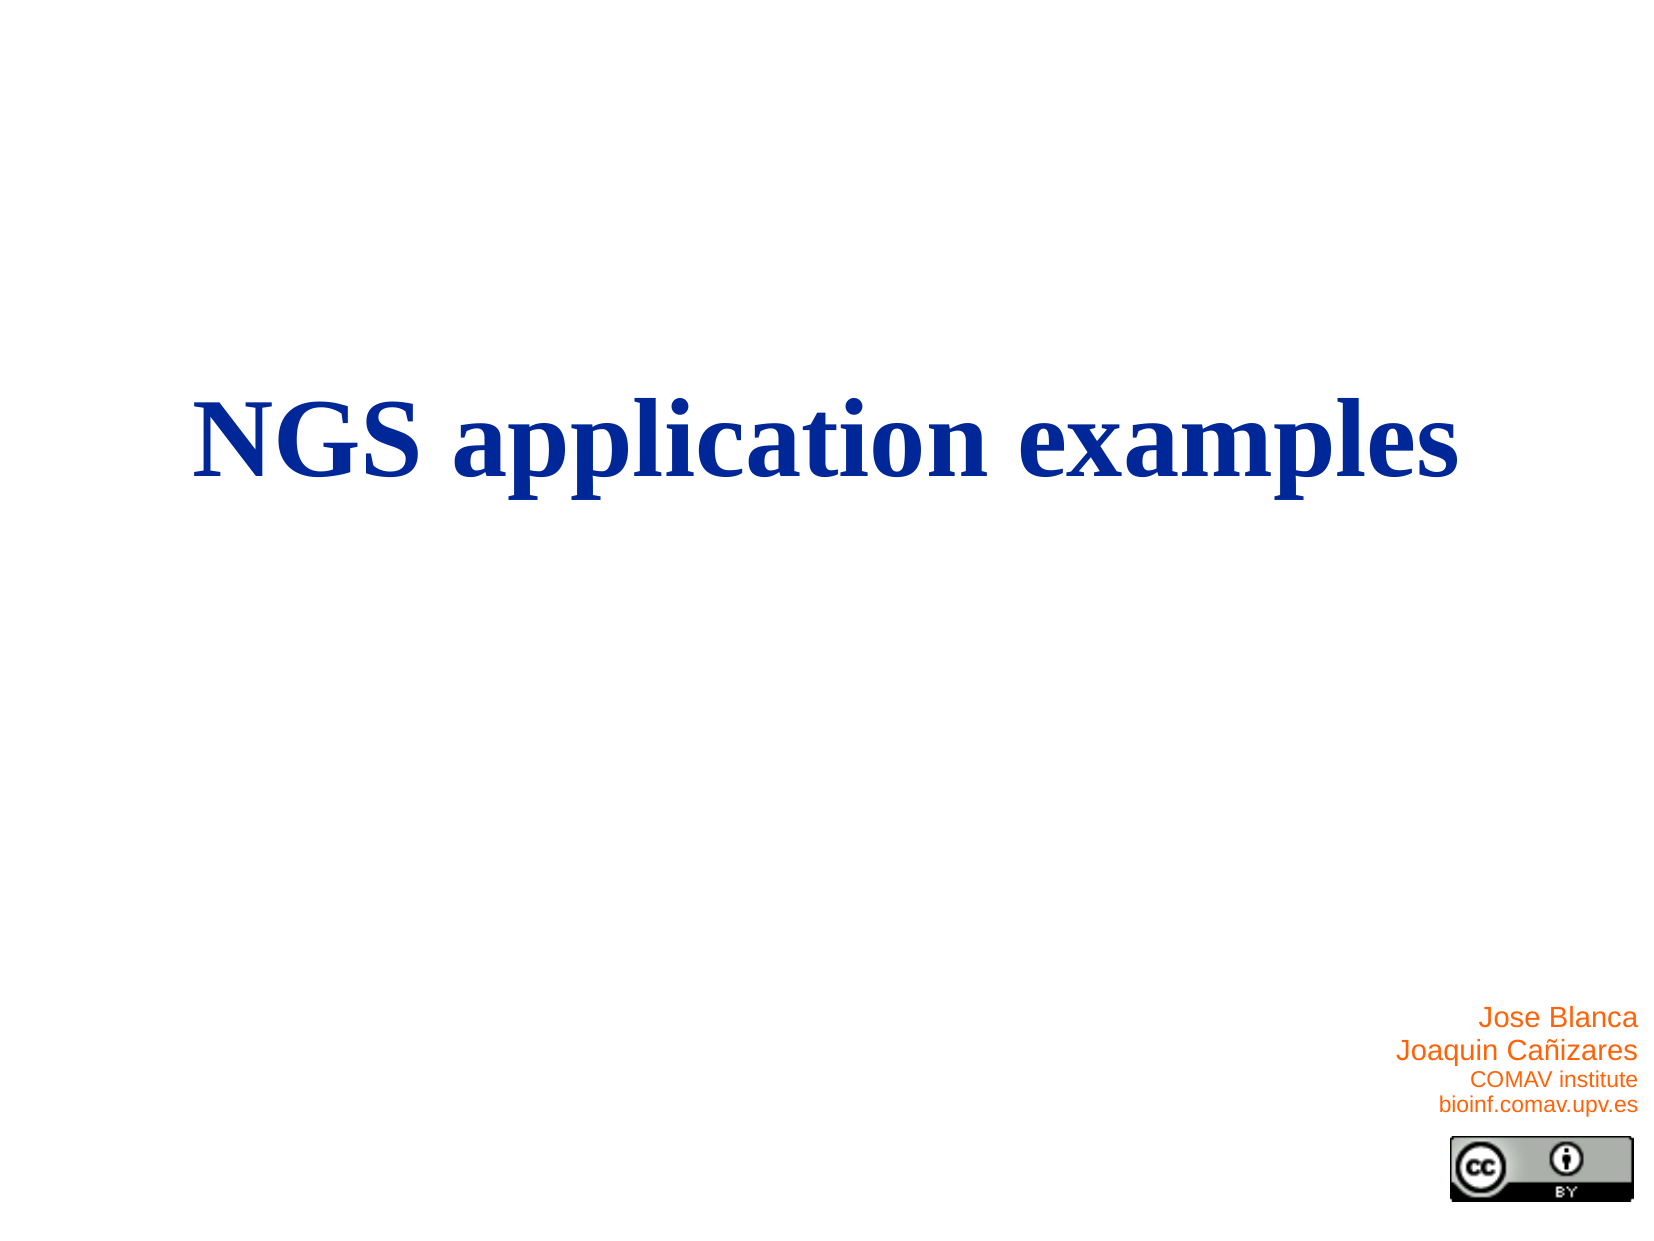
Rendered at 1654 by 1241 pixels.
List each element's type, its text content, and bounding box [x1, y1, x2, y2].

text_box Jose Blanca Joaquin Cañizares COMAV institute bioinf.comav.upv.es [1381, 993, 1654, 1127]
title NGS application examples [82, 315, 1571, 563]
picture [1450, 1136, 1634, 1202]
